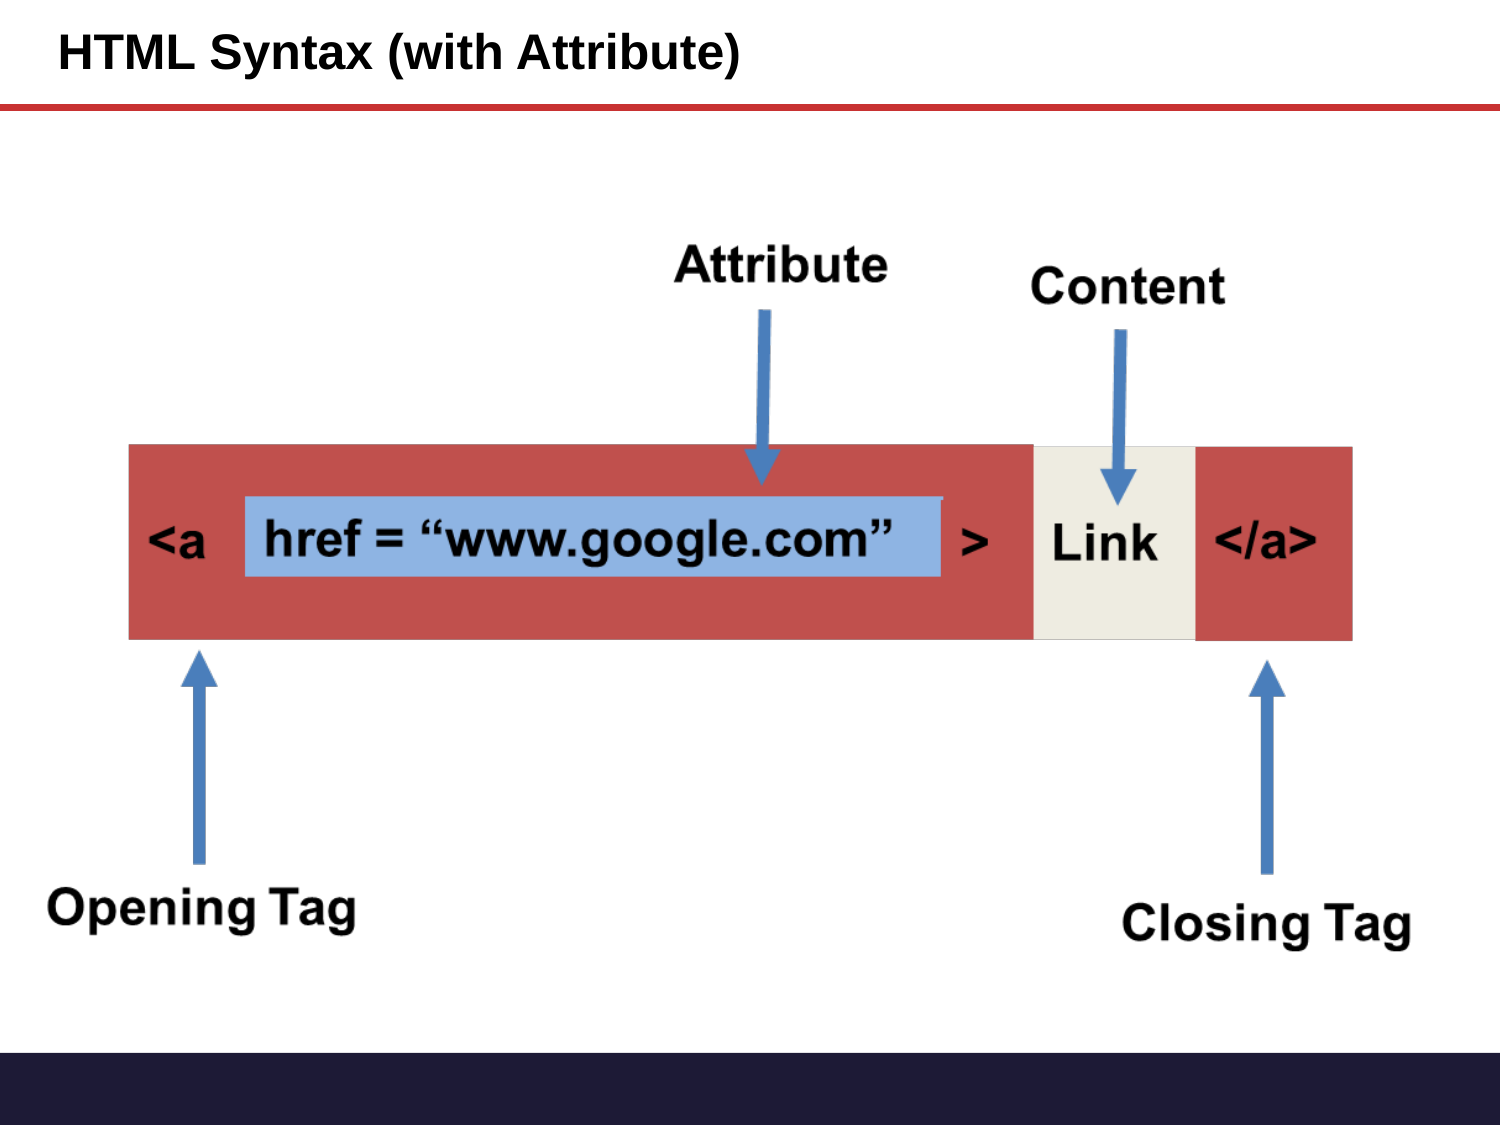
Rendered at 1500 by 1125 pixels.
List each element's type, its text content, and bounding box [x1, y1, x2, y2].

title HTML Syntax (with Attribute) [50, 0, 1175, 108]
picture [14, 217, 1500, 986]
